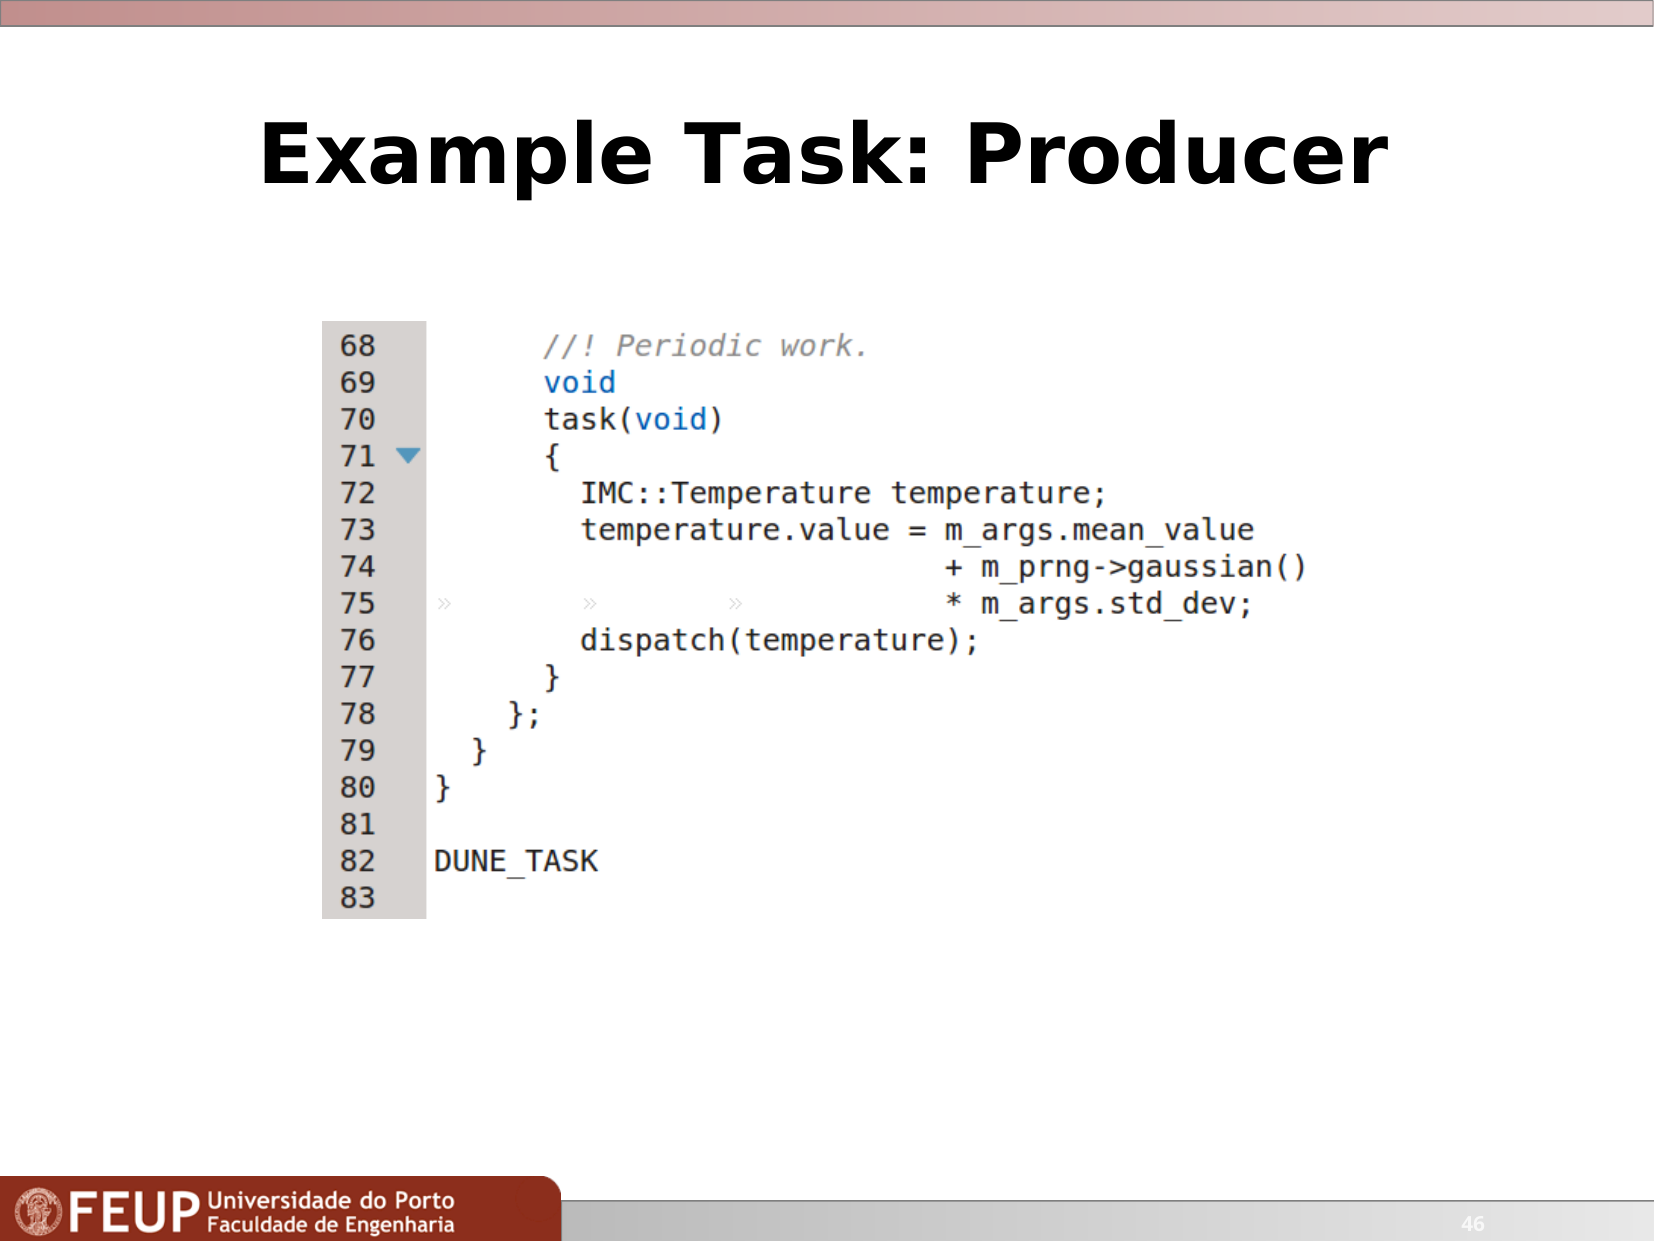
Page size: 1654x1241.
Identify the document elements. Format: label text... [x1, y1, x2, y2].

picture [322, 321, 1332, 919]
picture [0, 1176, 561, 1241]
title Example Task: Producer [64, 70, 1582, 239]
